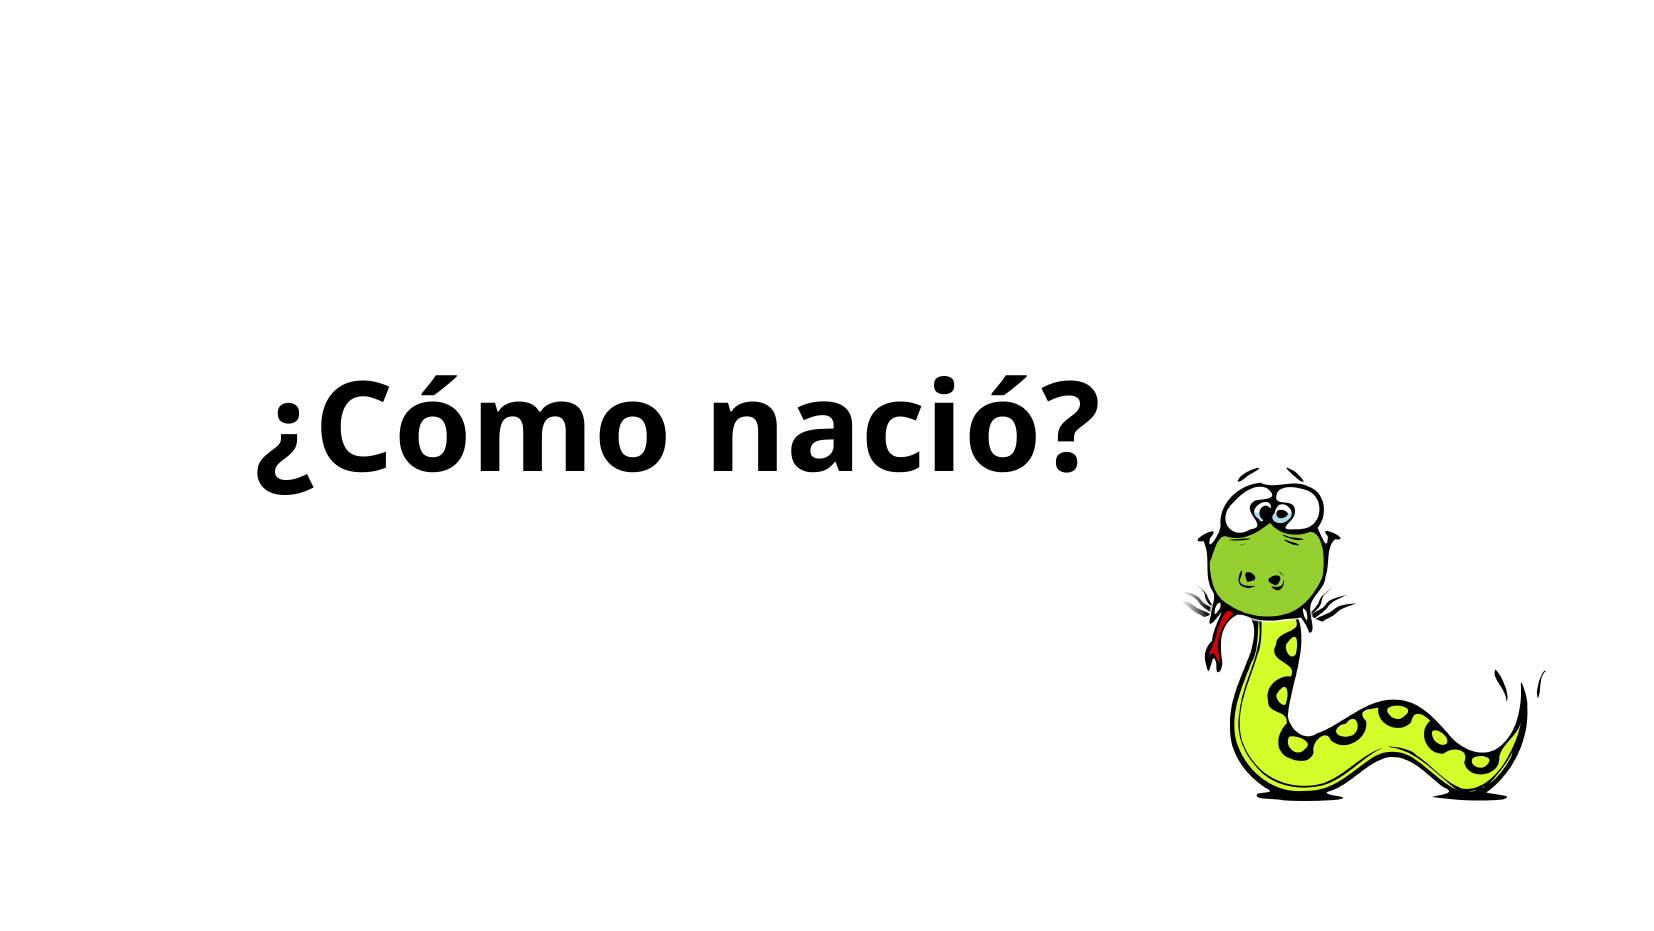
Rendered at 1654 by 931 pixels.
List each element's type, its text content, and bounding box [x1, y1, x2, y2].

text_box ¿Cómo nació? [240, 330, 1654, 609]
picture [1170, 464, 1546, 801]
